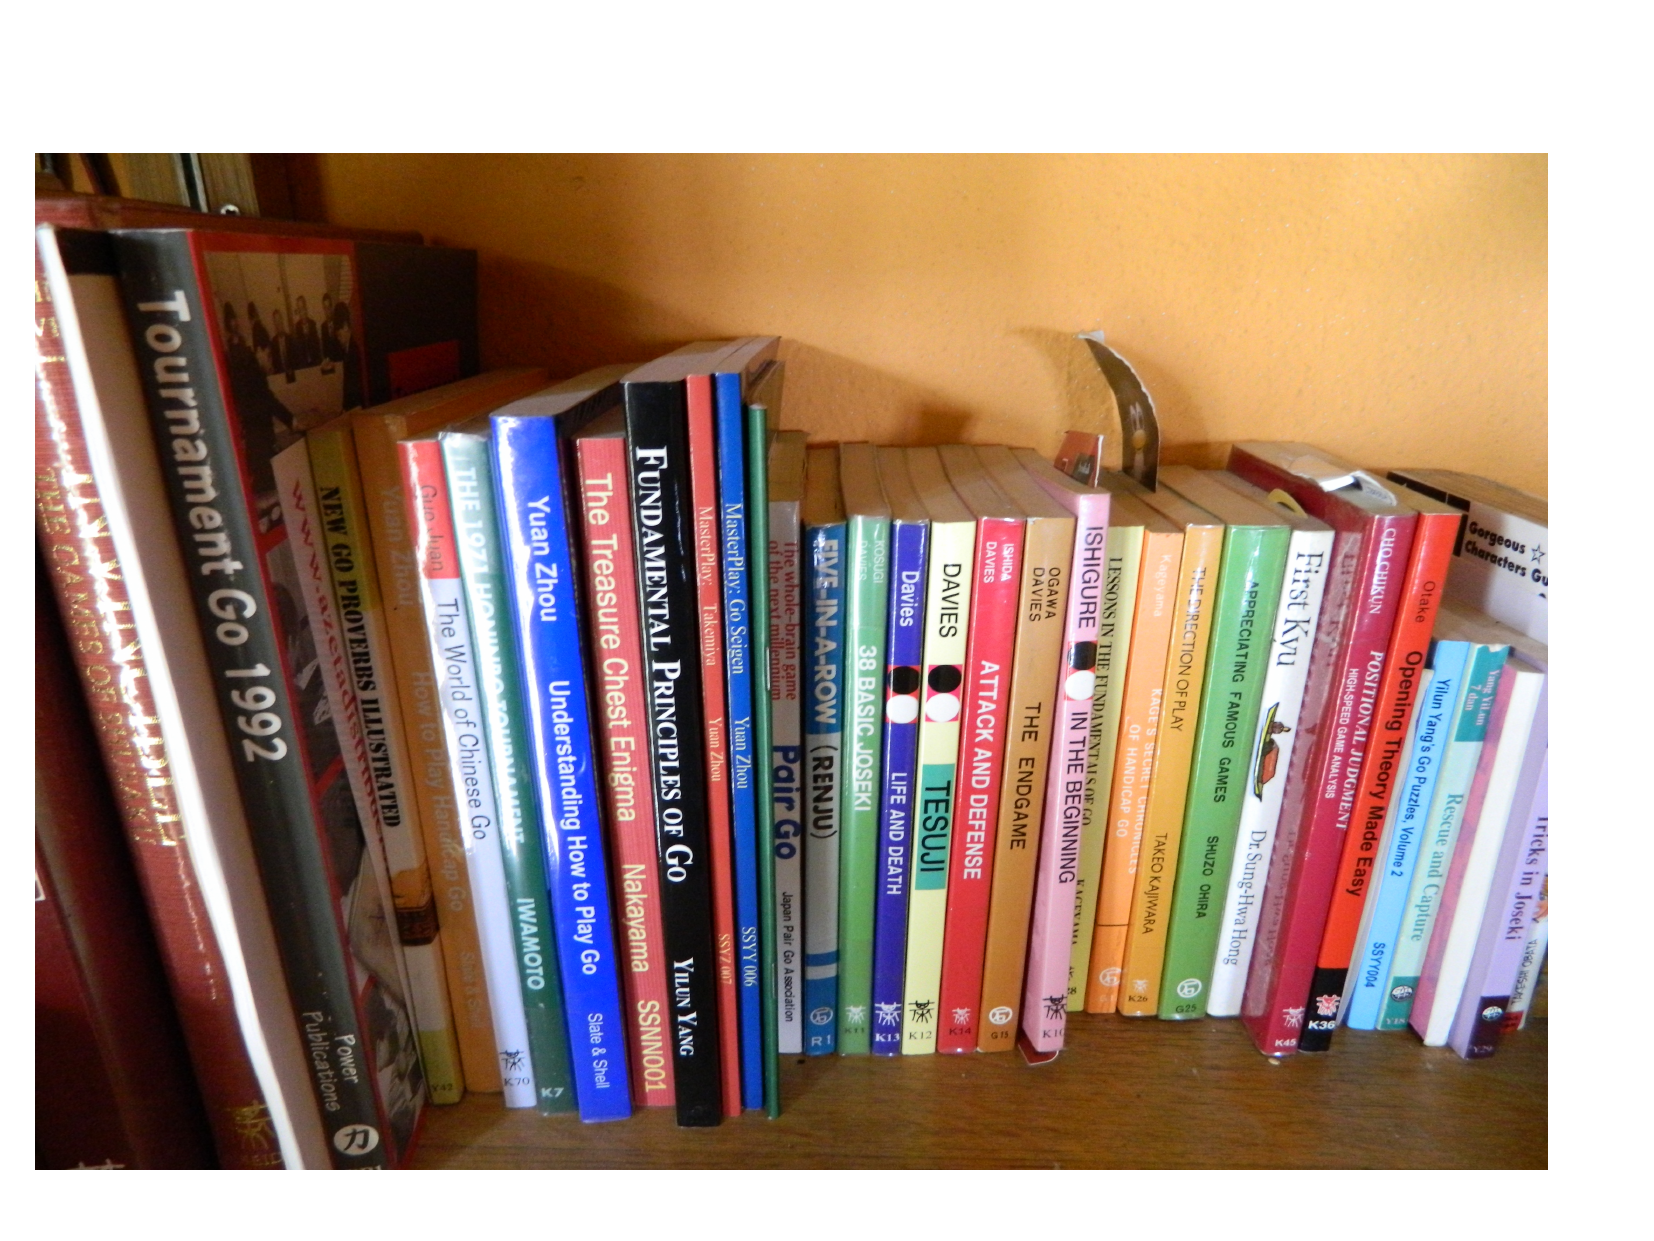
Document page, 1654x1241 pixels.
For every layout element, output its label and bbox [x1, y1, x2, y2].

picture [35, 153, 1548, 1170]
